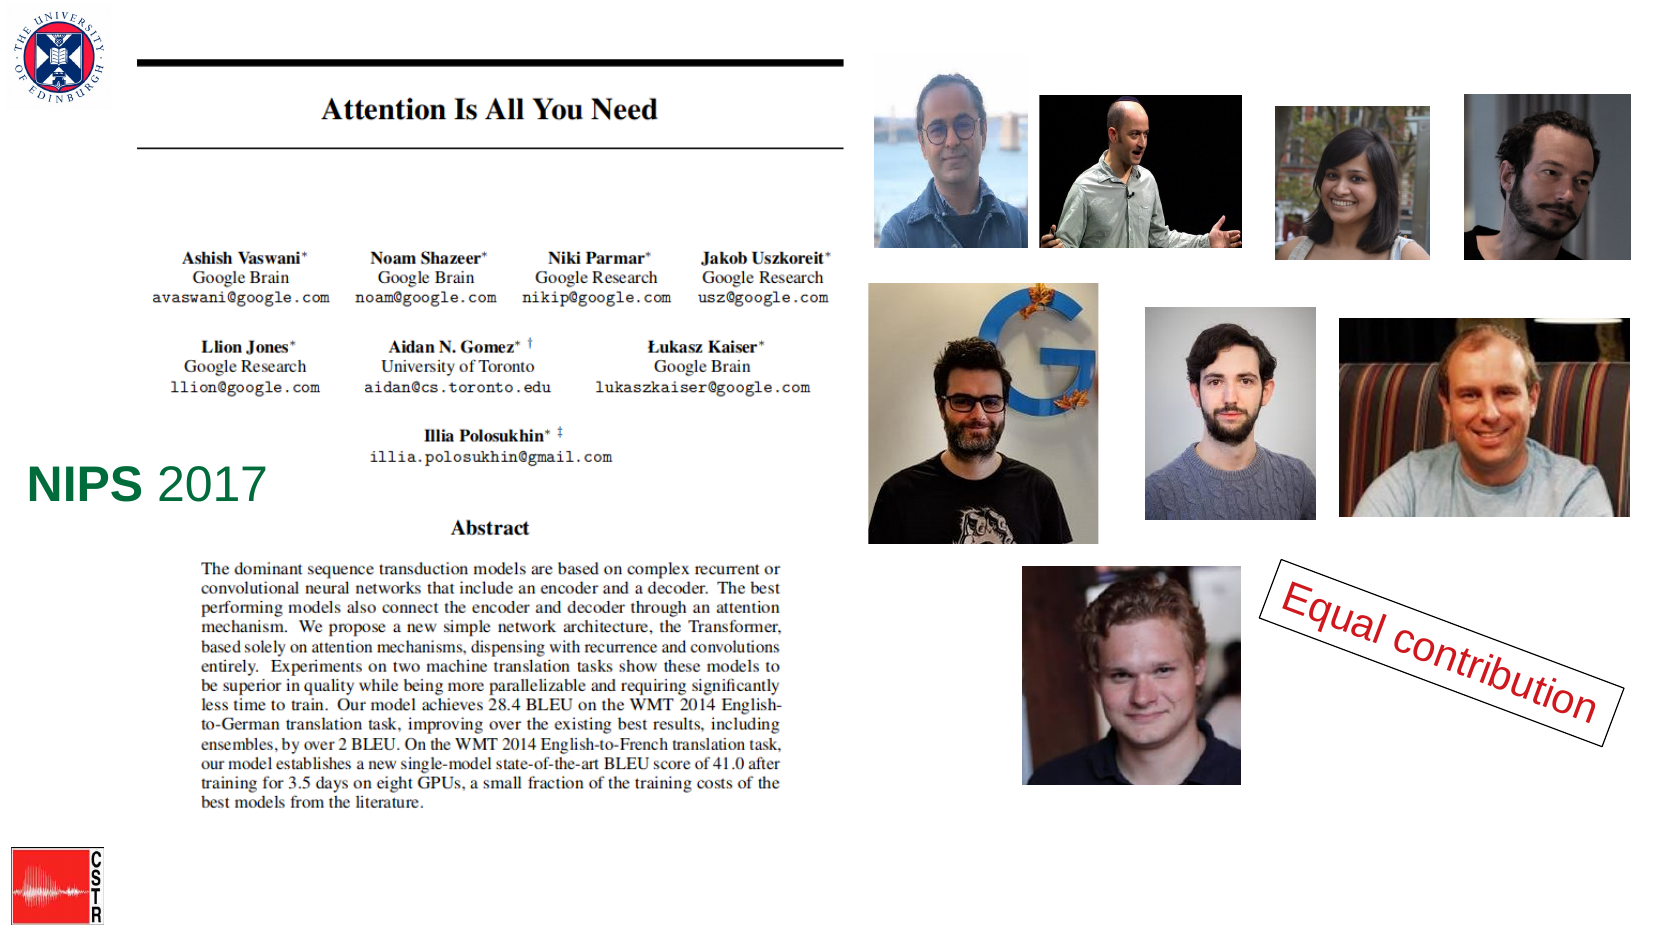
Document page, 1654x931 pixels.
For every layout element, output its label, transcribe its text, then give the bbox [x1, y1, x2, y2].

picture [6, 4, 1099, 827]
text_box Equal contribution [1259, 559, 1625, 747]
picture [1022, 566, 1241, 785]
picture [1039, 95, 1242, 249]
picture [1275, 106, 1430, 260]
picture [1464, 94, 1631, 260]
picture [1145, 307, 1316, 520]
text_box NIPS 2017 [11, 448, 319, 520]
picture [1339, 318, 1630, 517]
picture [11, 847, 104, 925]
